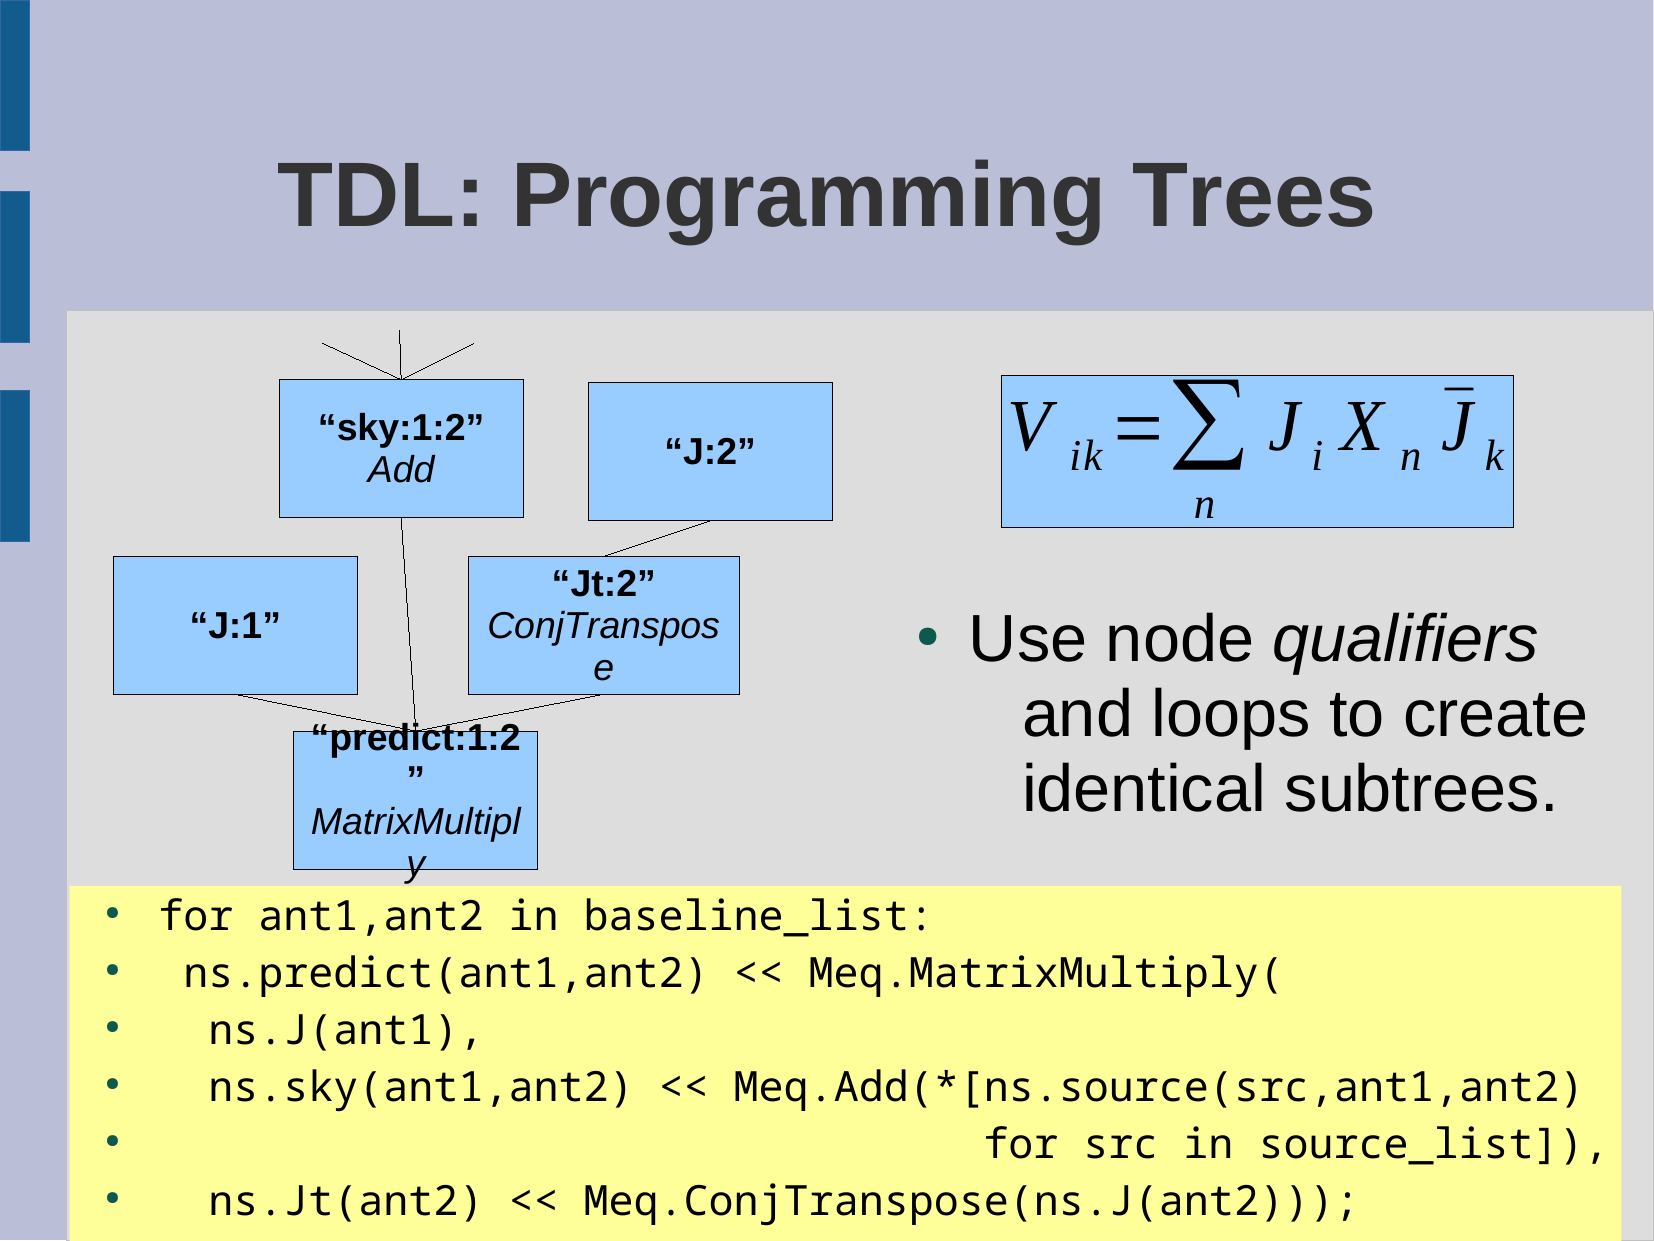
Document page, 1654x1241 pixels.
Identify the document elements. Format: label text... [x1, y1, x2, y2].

chart [1001, 375, 1514, 528]
text_box “sky:1:2” Add [279, 379, 524, 518]
text_box “Jt:2” ConjTranspose [468, 556, 740, 695]
title TDL: Programming Trees [121, 91, 1534, 299]
text_box “J:1” [113, 556, 358, 695]
list for ant1,ant2 in baseline_list: ns.predict(ant1,ant2) << Meq.MatrixMultiply( ns.J(ant1), ns.sky(ant1,ant2) << Meq.Add(*[ns.source(src,ant1,ant2) for src in source_list]), ns.Jt(ant2) << Meq.ConjTranspose(ns.J(ant2))); [69, 885, 1622, 1226]
text_box “predict:1:2” MatrixMultiply [293, 731, 538, 870]
list Use node qualifiers and loops to create identical subtrees. [880, 601, 1606, 858]
text_box “J:2” [588, 382, 833, 521]
